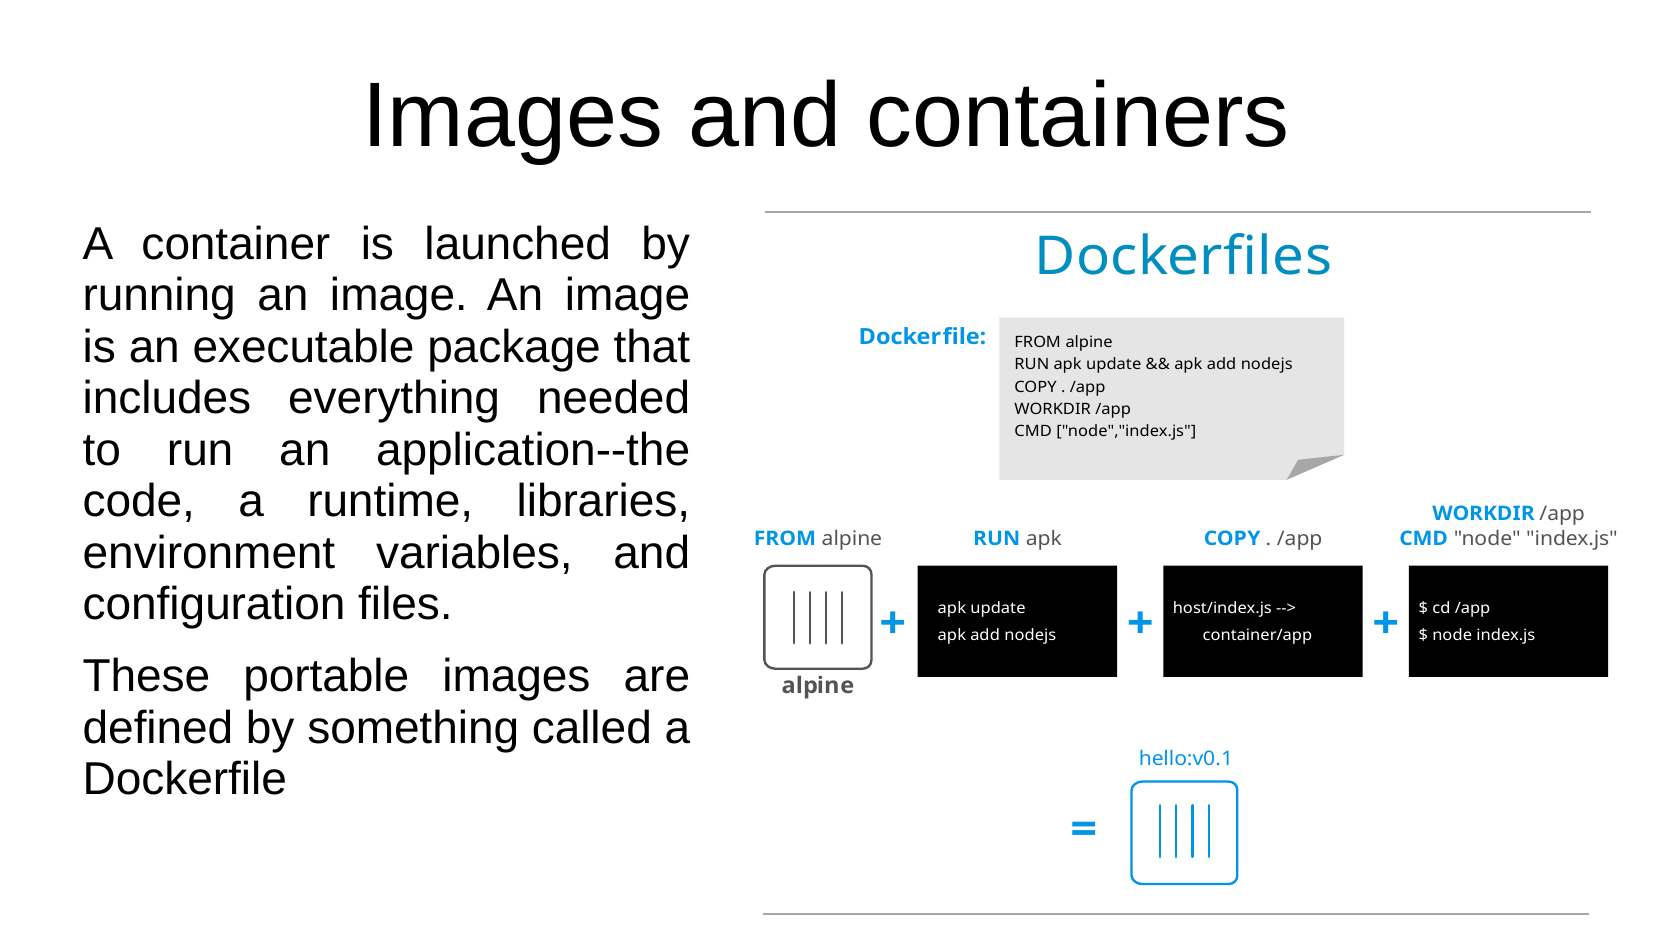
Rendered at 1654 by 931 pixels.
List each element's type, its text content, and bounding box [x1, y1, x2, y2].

title Images and containers [82, 63, 1571, 167]
list A container is launched by running an image. An image is an executable package that includes everything needed to run an application--the code, a runtime, libraries, environment variables, and configuration files. These portable images are defined by something called a Dockerfile [82, 217, 691, 856]
picture [735, 194, 1636, 931]
